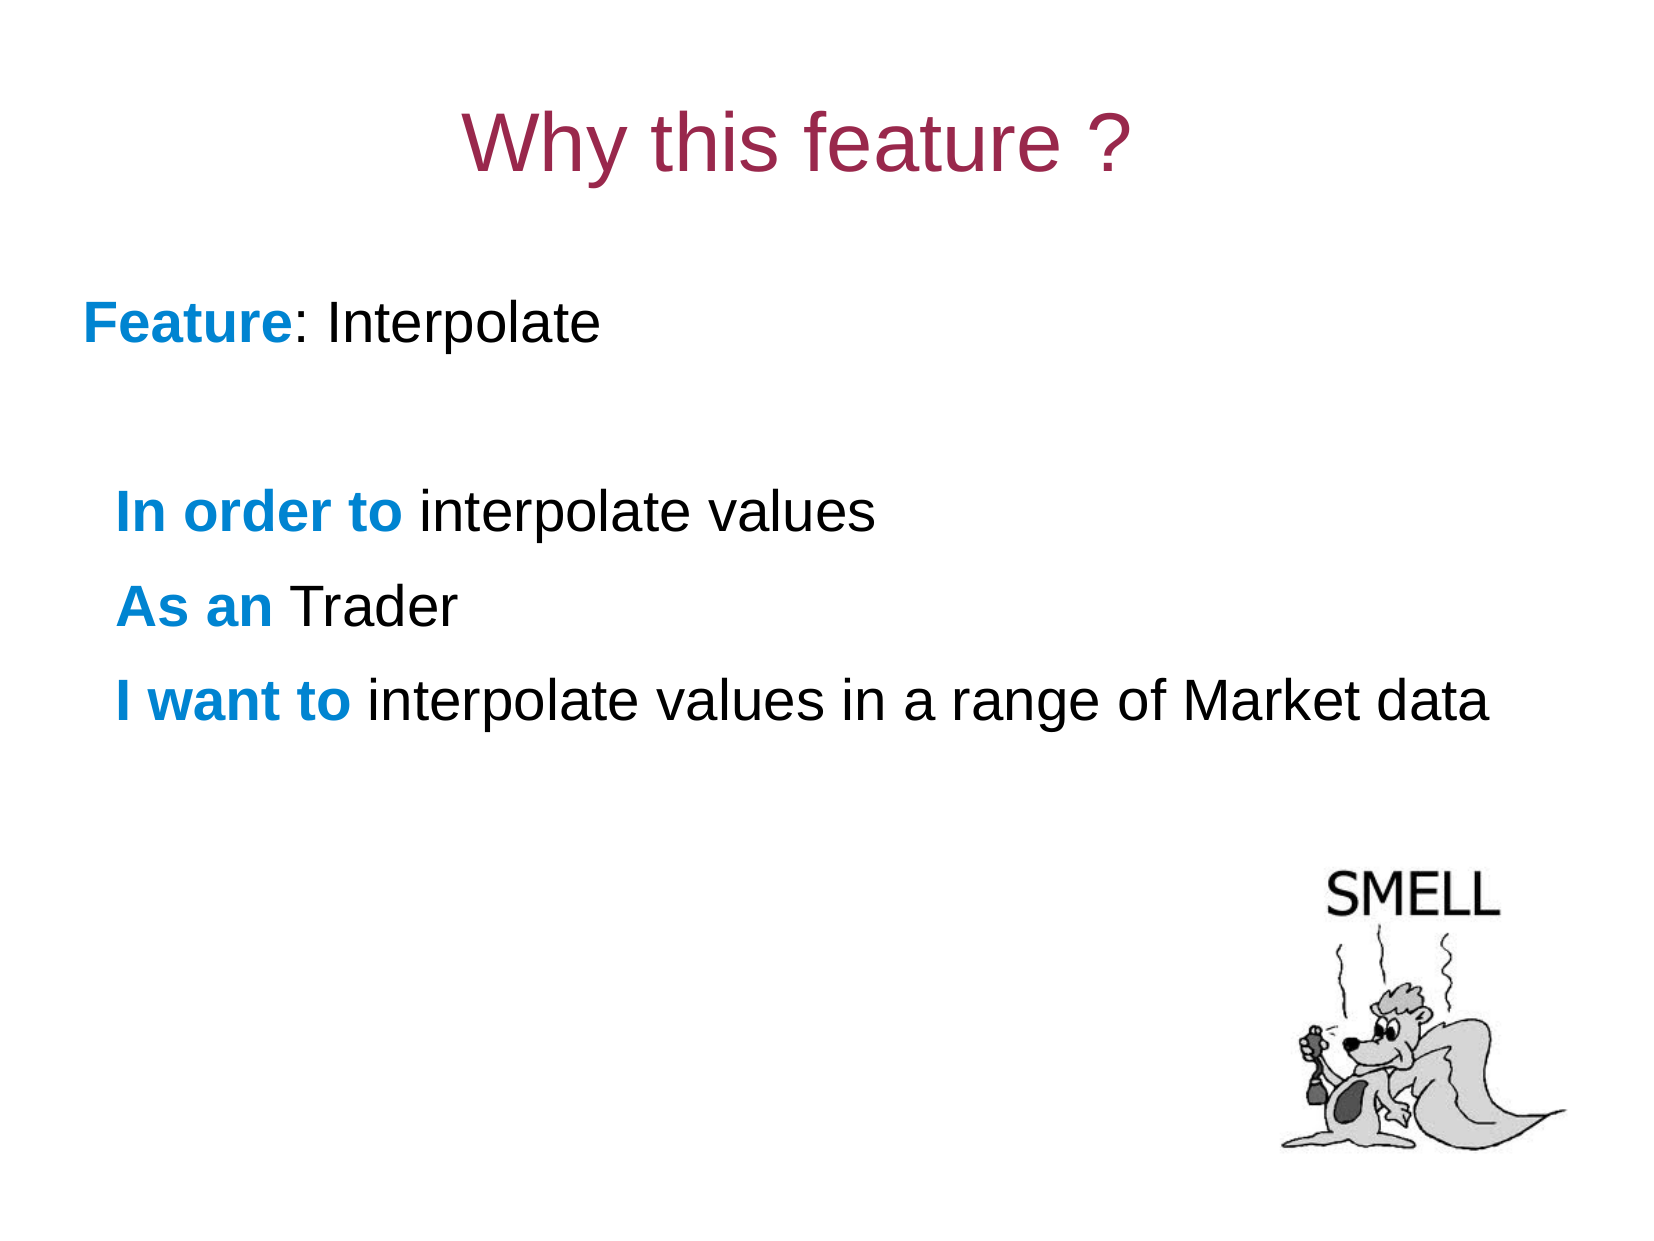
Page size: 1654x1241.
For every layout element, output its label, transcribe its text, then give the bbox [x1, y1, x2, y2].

text_box Why this feature ? [118, 88, 1477, 197]
list Feature: Interpolate In order to interpolate values As an Trader I want to interpolate values in a range of Market data [82, 290, 1571, 1109]
picture [1269, 856, 1580, 1166]
